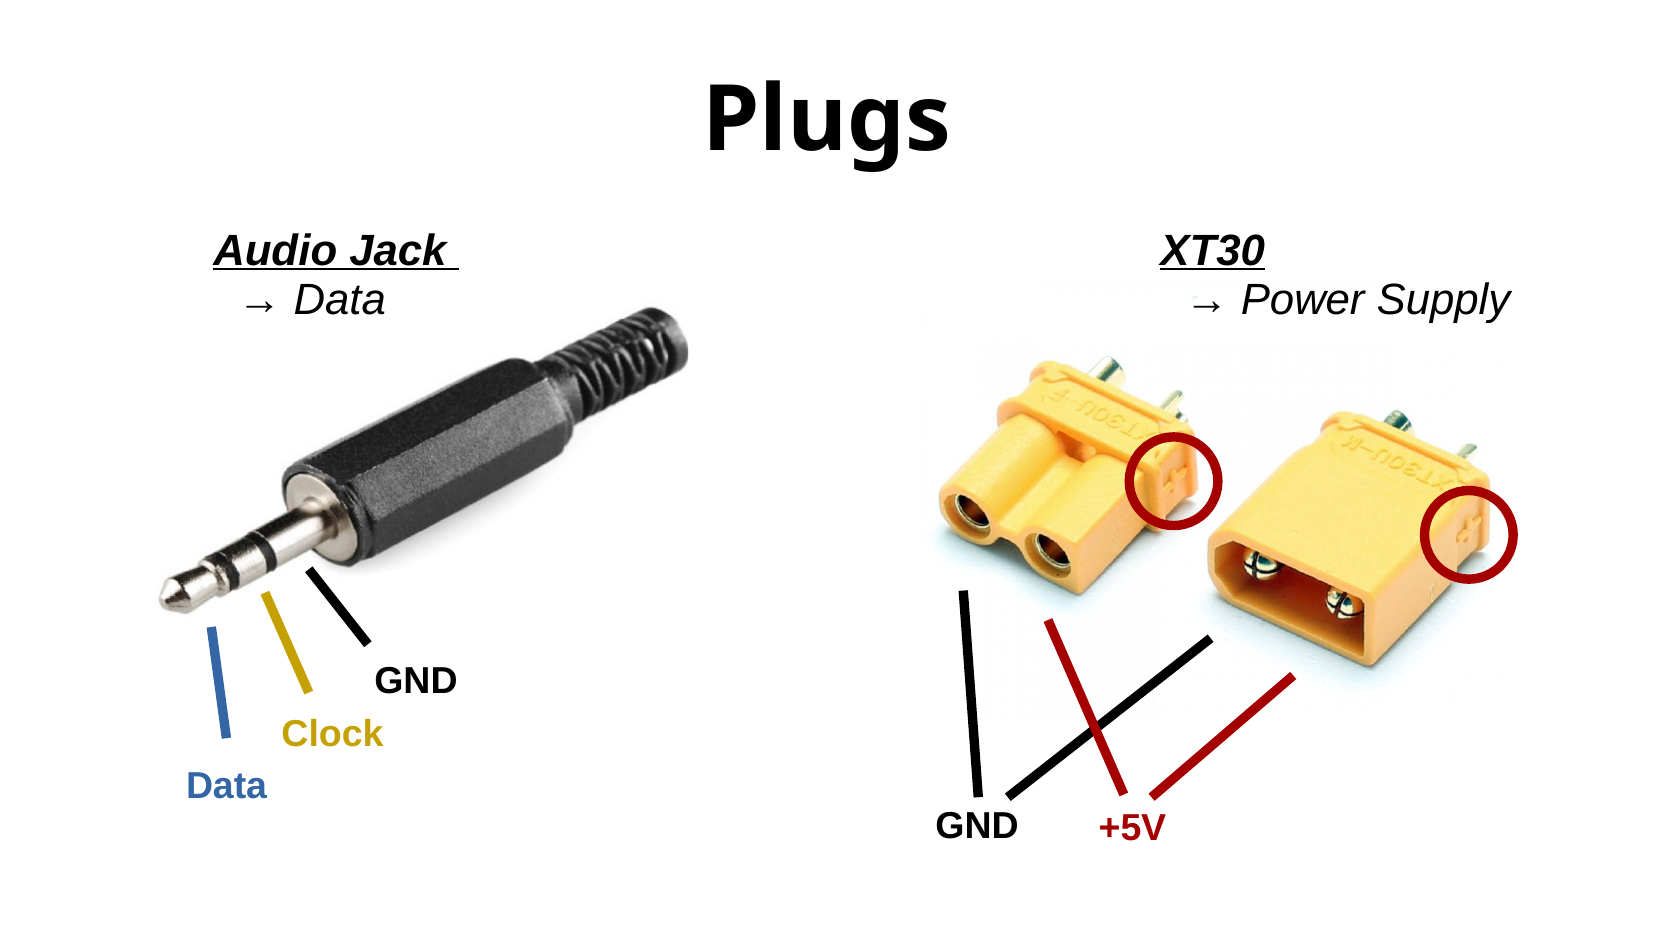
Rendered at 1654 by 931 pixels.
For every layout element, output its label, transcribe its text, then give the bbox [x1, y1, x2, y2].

text_box XT30 → Power Supply [1145, 218, 1526, 331]
picture [147, 273, 689, 621]
text_box Data [171, 757, 296, 815]
picture [1430, 496, 1506, 574]
text_box +5V [1083, 799, 1182, 857]
title Plugs [82, 37, 1571, 193]
text_box Clock [266, 705, 414, 762]
text_box GND [359, 651, 473, 709]
text_box Audio Jack → Data [198, 218, 474, 331]
text_box GND [920, 797, 1034, 855]
picture [922, 283, 1506, 722]
